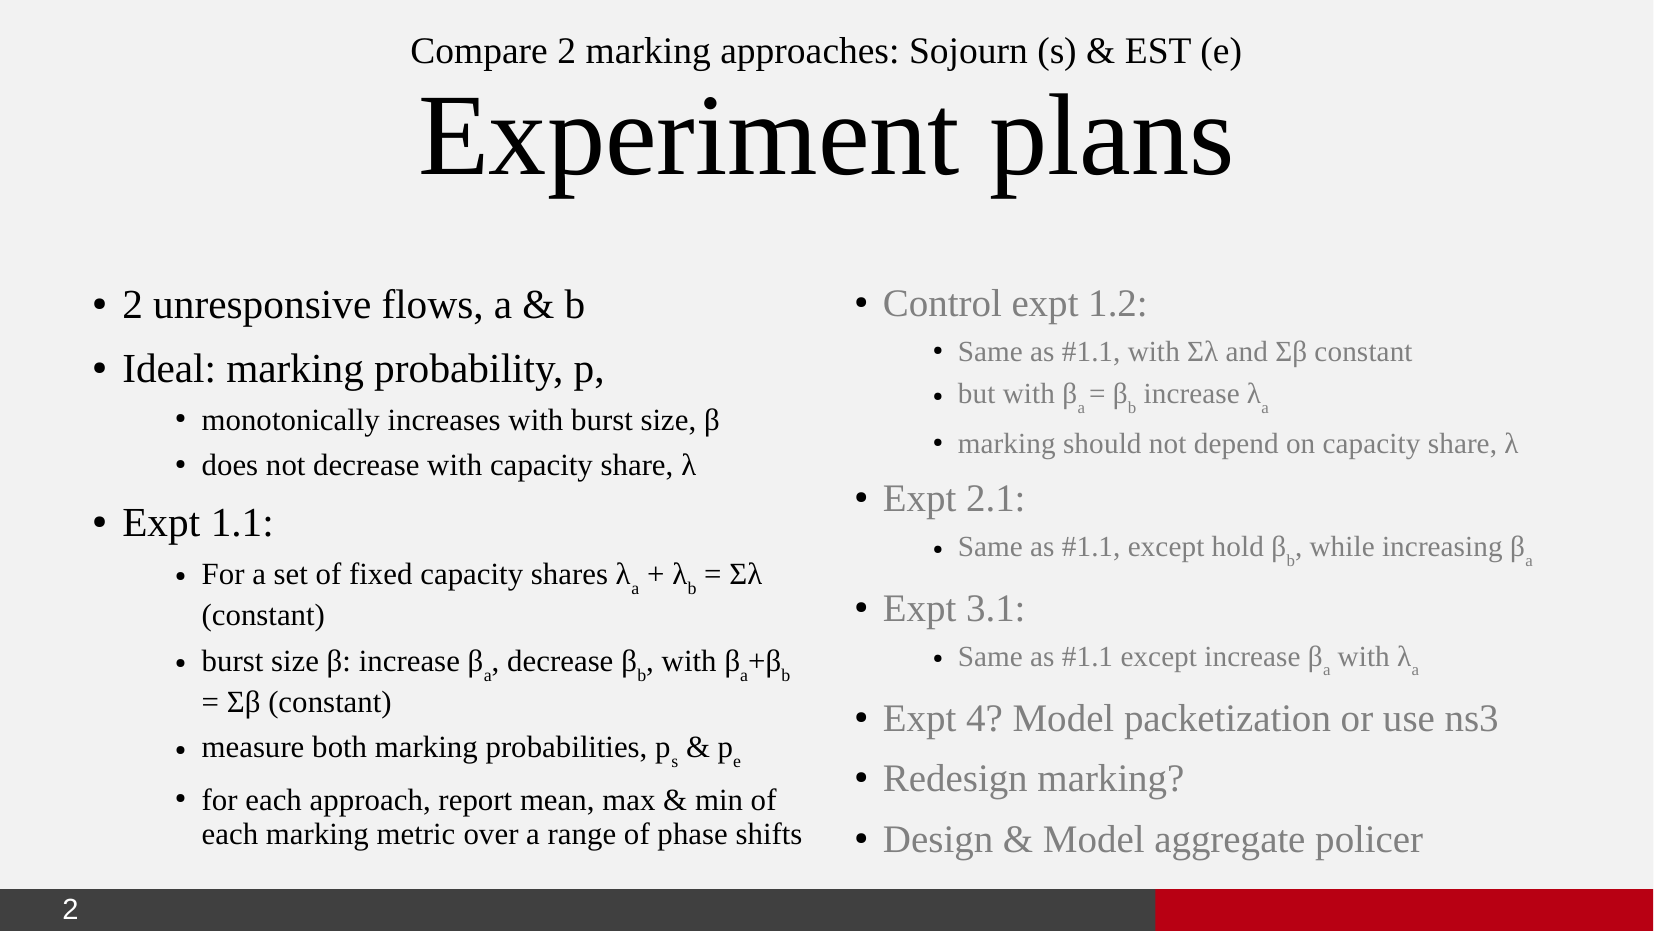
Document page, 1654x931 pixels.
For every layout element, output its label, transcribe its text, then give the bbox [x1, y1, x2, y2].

title Compare 2 marking approaches: Sojourn (s) & EST (e) Experiment plans [82, 29, 1571, 200]
list 2 unresponsive flows, a & b Ideal: marking probability, p, monotonically increases with burst size, β does not decrease with capacity share, λ Expt 1.1: For a set of fixed capacity shares λa + λb = Σλ (constant) burst size β: increase βa, decrease βb, with βa+βb = Σβ (constant) measure both marking probabilities, ps & pe for each approach, report mean, max & min of each marking metric over a range of phase shifts [82, 282, 809, 869]
list Control expt 1.2: Same as #1.1, with Σλ and Σβ constant but with βa = βb increase λa marking should not depend on capacity share, λ Expt 2.1: Same as #1.1, except hold βb, while increasing βa Expt 3.1: Same as #1.1 except increase βa with λa Expt 4? Model packetization or use ns3 Redesign marking? Design & Model aggregate policer [845, 282, 1572, 869]
